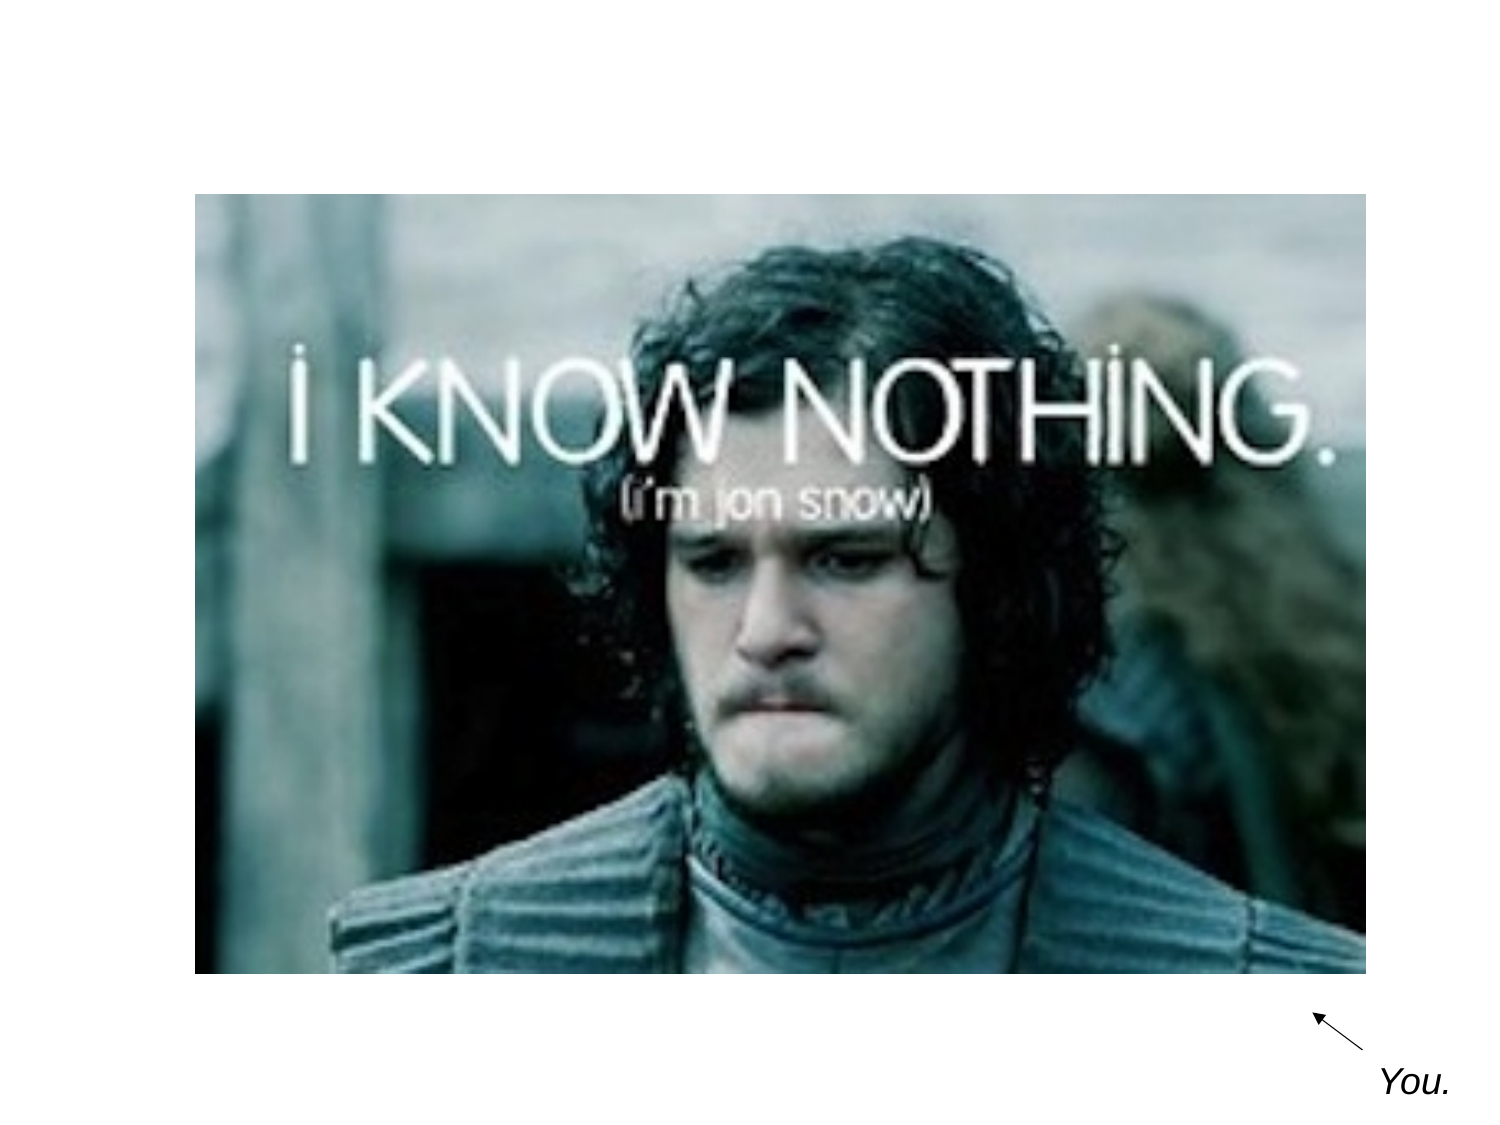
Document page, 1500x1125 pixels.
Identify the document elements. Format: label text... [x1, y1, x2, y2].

picture [195, 194, 1366, 974]
text_box You. [1362, 1049, 1500, 1110]
